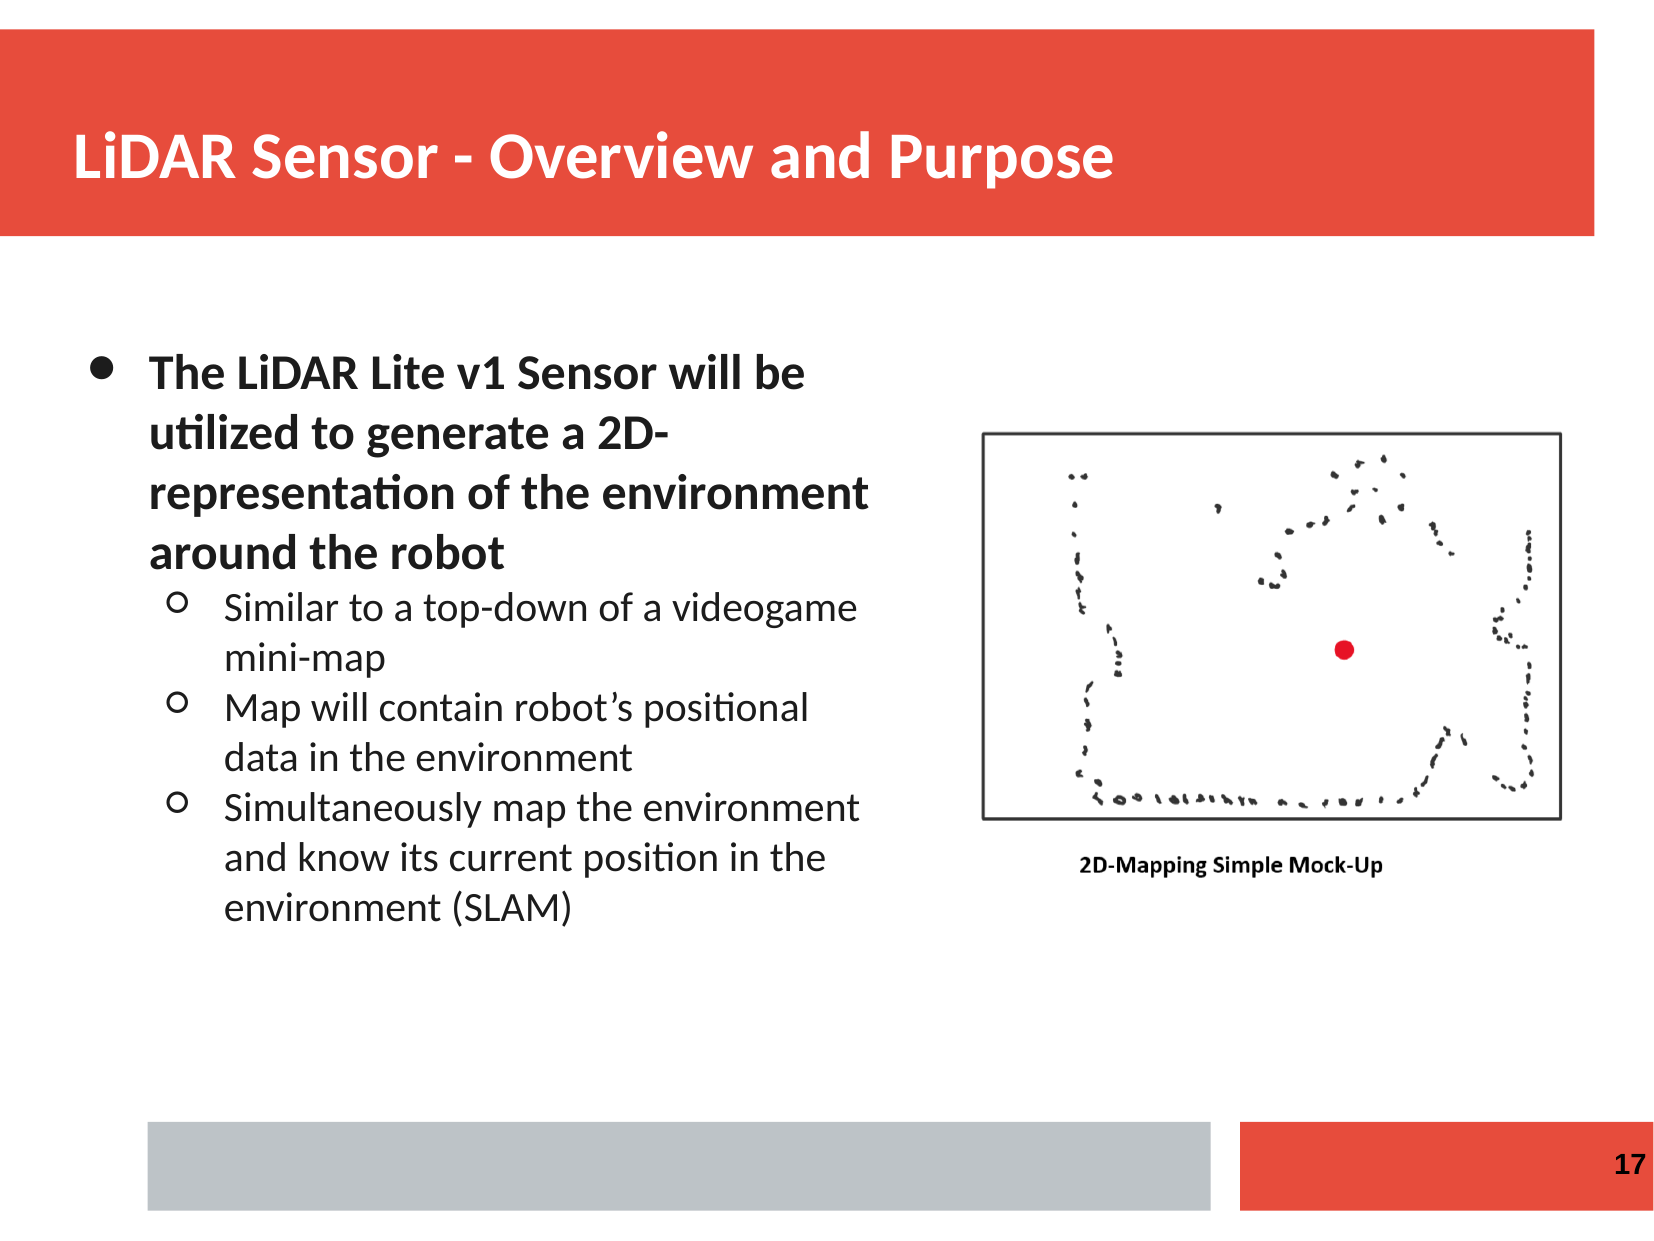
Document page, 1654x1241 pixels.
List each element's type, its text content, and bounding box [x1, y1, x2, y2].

list The LiDAR Lite v1 Sensor will be utilized to generate a 2D-representation of the environment around the robot Similar to a top-down of a videogame mini-map Map will contain robot’s positional data in the environment Simultaneously map the environment and know its current position in the environment (SLAM) [59, 324, 896, 1093]
picture [907, 408, 1604, 906]
title LiDAR Sensor - Overview and Purpose [59, 59, 1595, 207]
slide_number <number> [1547, 1145, 1647, 1241]
